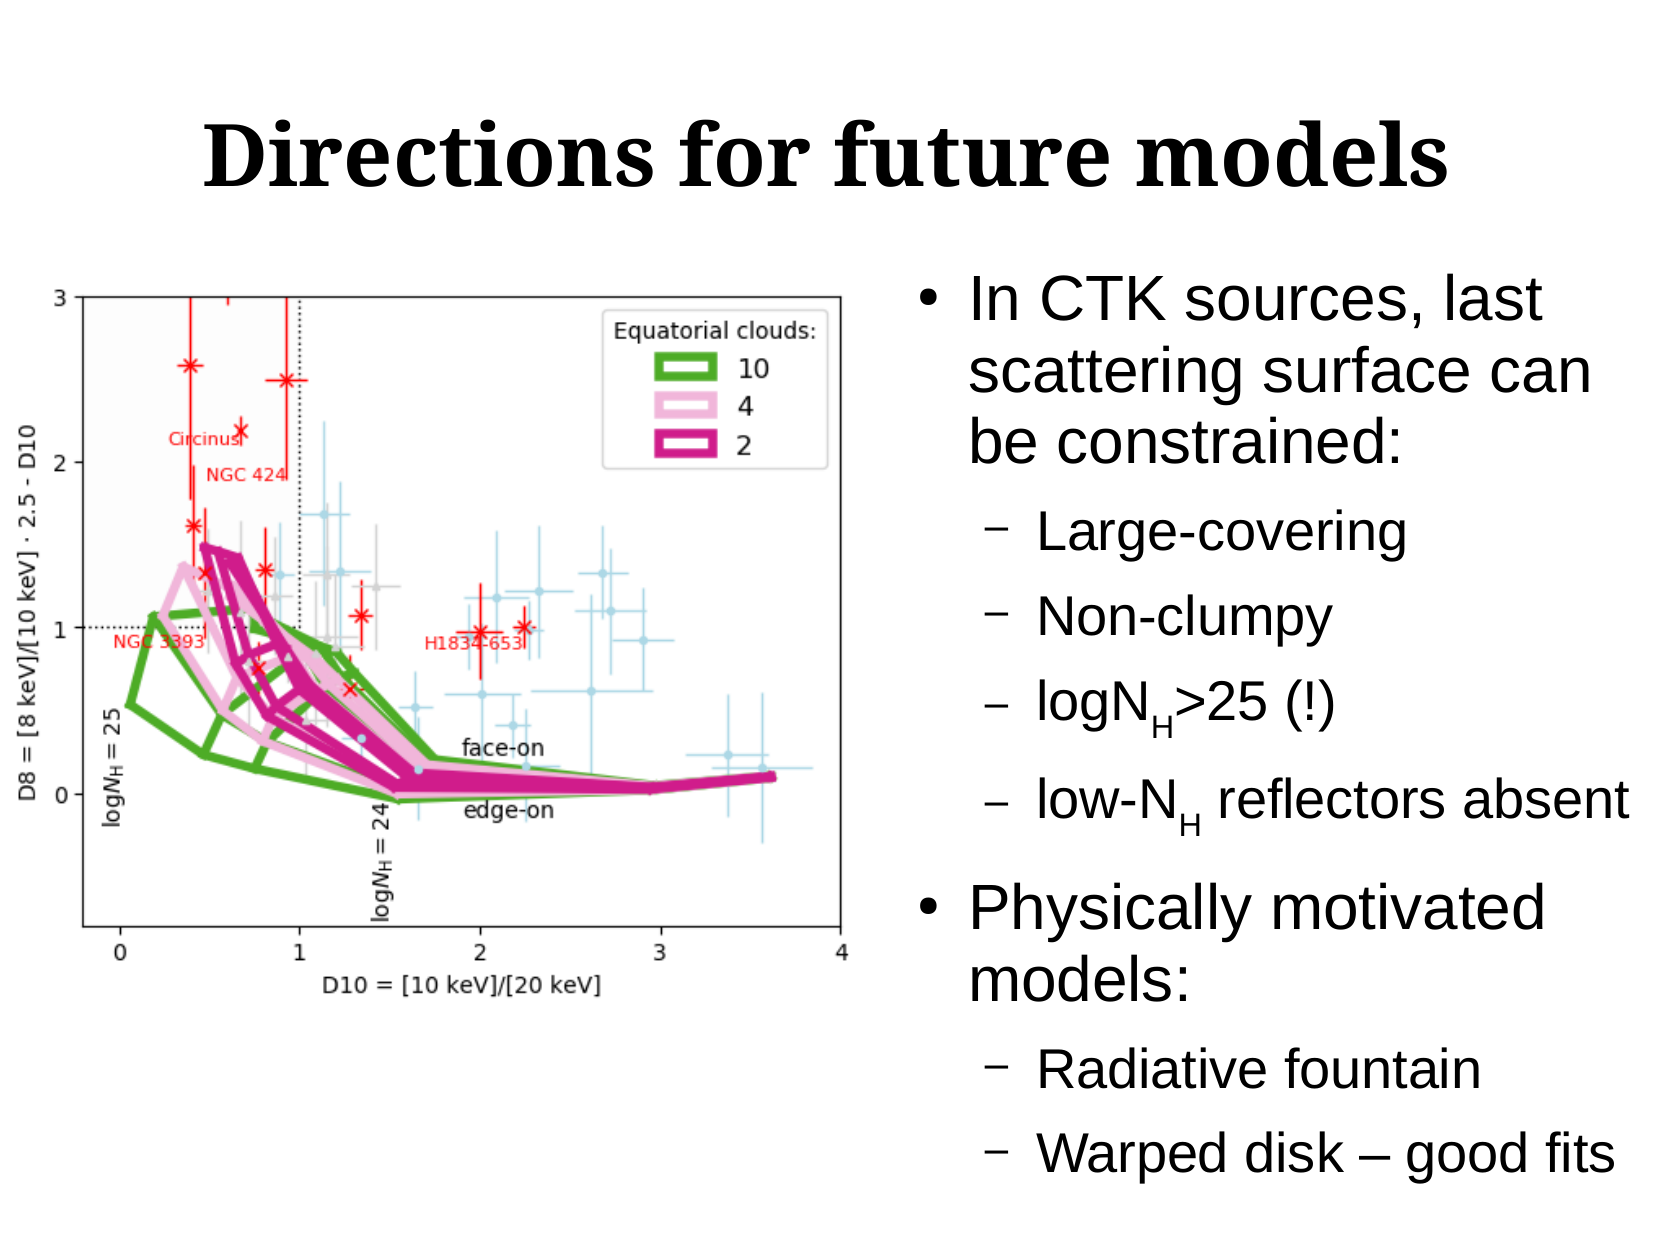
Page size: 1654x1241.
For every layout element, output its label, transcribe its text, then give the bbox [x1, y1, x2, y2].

picture [1, 272, 863, 1013]
title Directions for future models [82, 49, 1571, 257]
list In CTK sources, last scattering surface can be constrained: Large-covering Non-clumpy logNH>25 (!) low-NH reflectors absent Physically motivated models: Radiative fountain Warped disk – good fits [900, 262, 1651, 1201]
